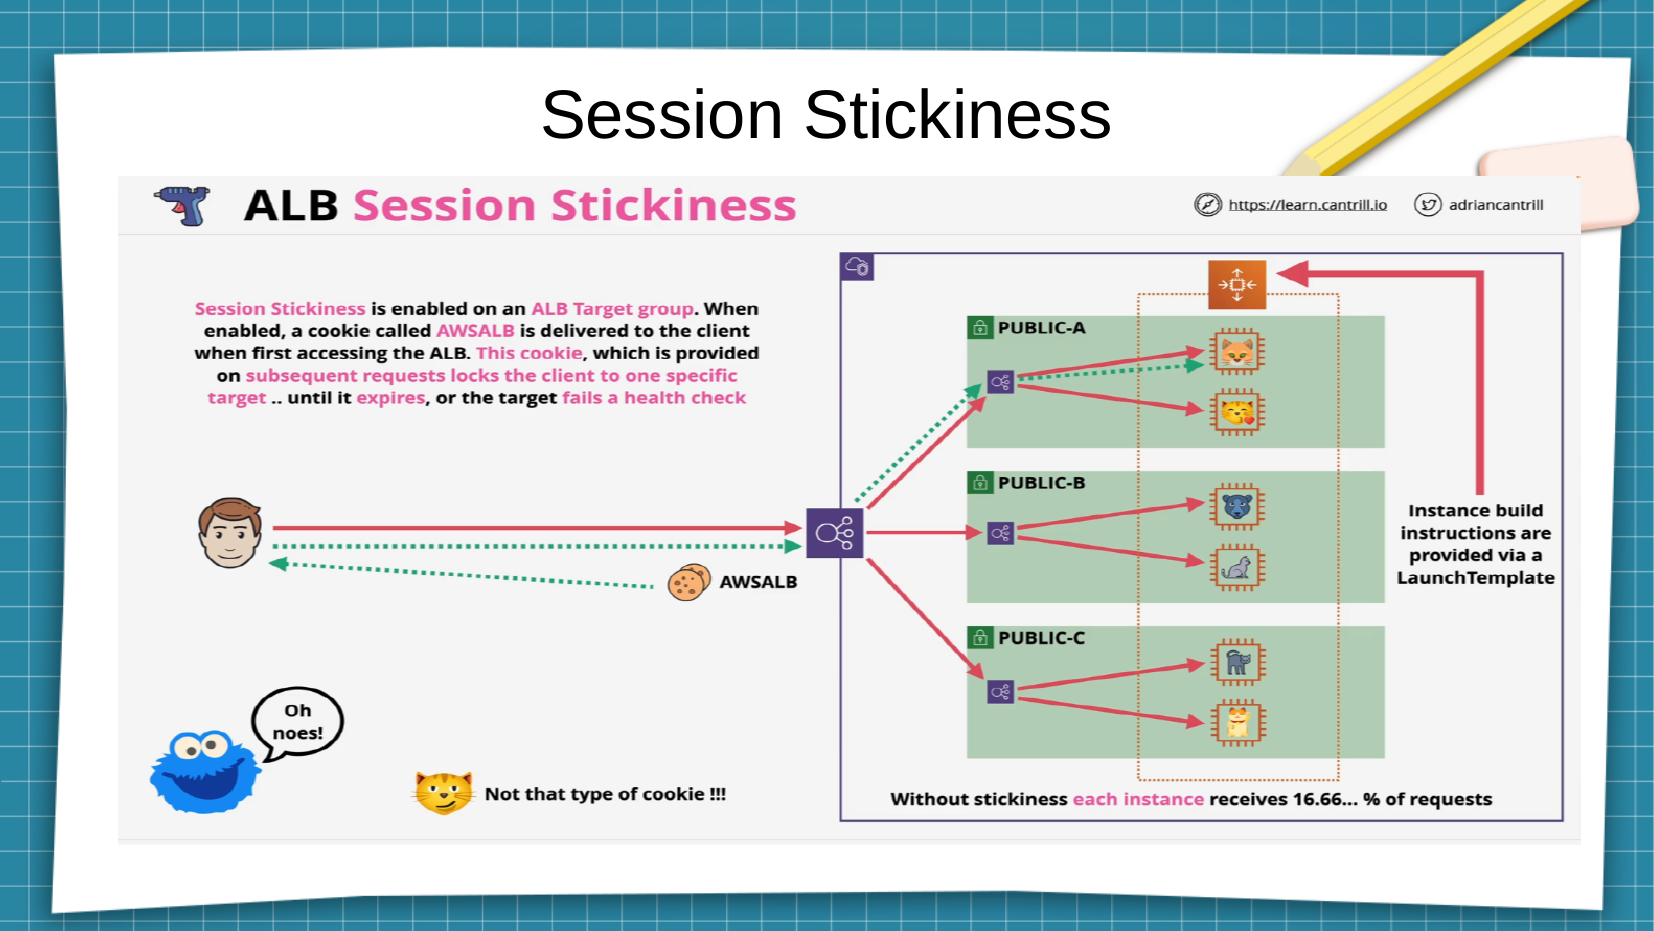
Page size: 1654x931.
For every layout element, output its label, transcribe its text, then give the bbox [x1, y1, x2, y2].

picture [0, 0, 1654, 931]
title Session Stickiness [82, 37, 1571, 193]
